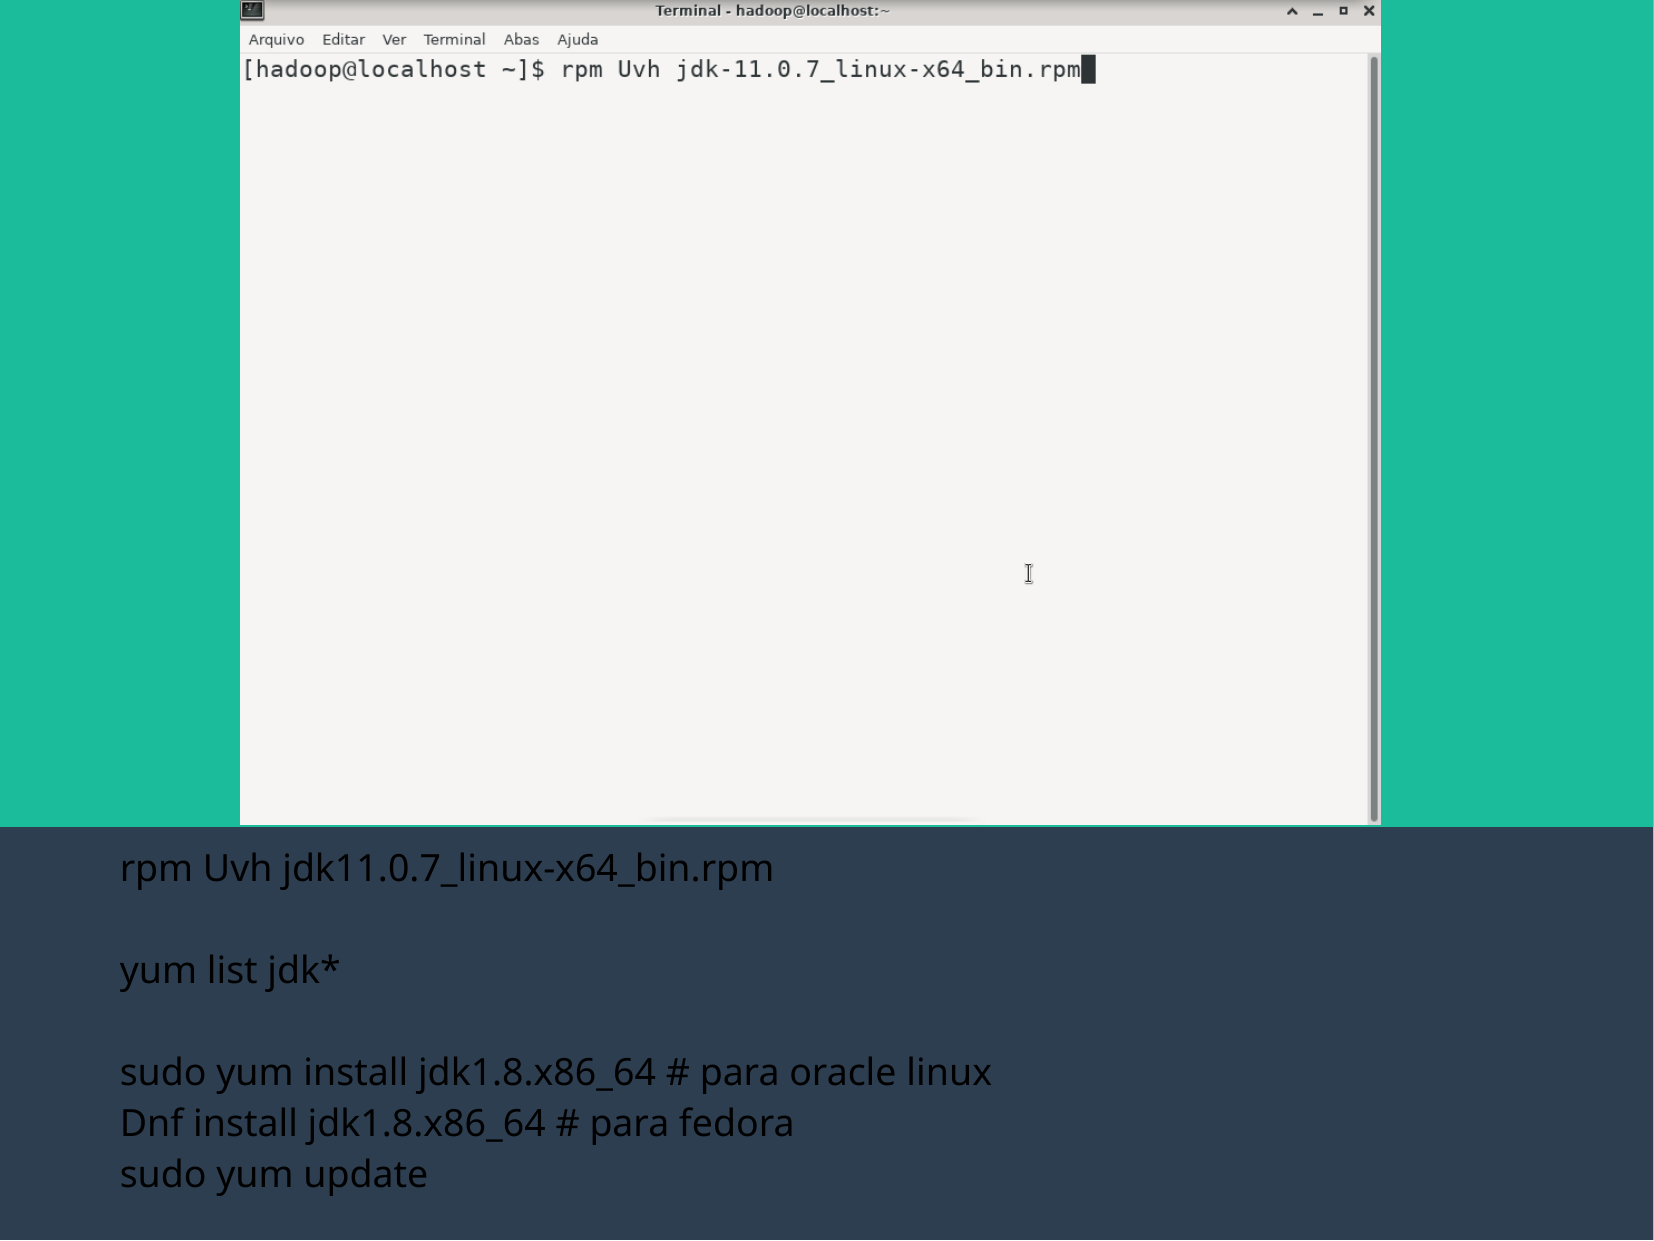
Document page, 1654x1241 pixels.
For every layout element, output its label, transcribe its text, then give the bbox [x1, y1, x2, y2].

picture [240, 0, 1381, 825]
text_box rpm Uvh jdk11.0.7_linux-x64_bin.rpm yum list jdk* sudo yum install jdk1.8.x86_64 # para oracle linux Dnf install jdk1.8.x86_64 # para fedora sudo yum update [105, 833, 1546, 1241]
